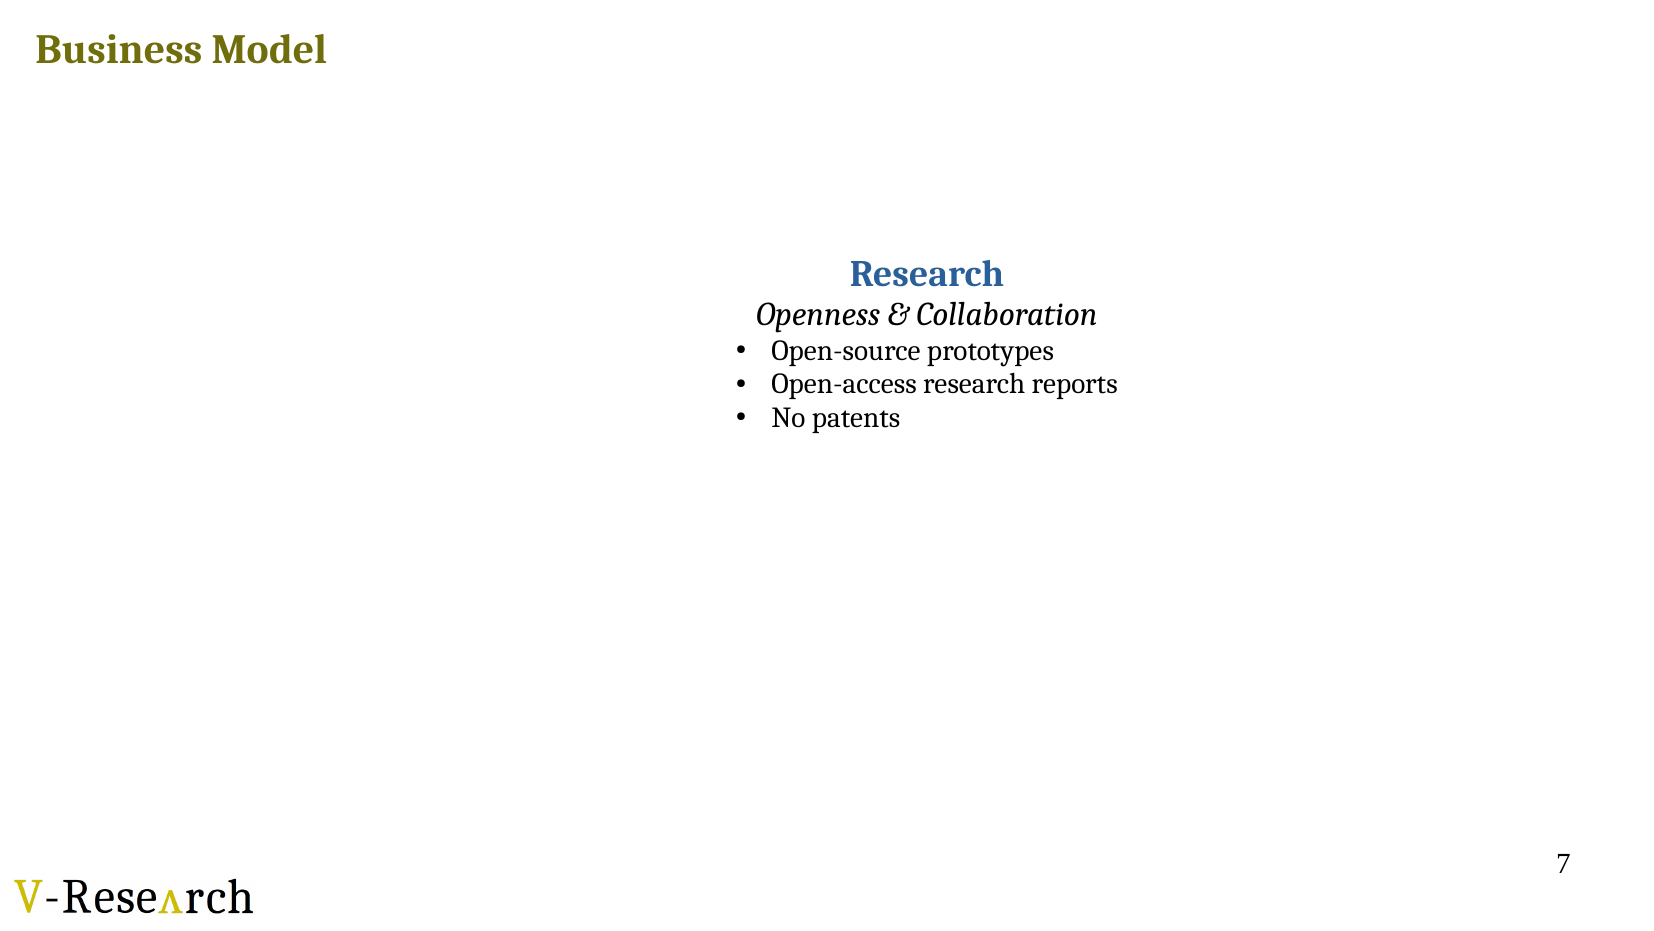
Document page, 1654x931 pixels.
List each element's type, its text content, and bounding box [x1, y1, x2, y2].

text_box Research Openness & Collaboration Open-source prototypes Open-access research reports No patents [721, 244, 1158, 451]
text_box Business Model [20, 18, 402, 91]
picture [11, 876, 256, 916]
